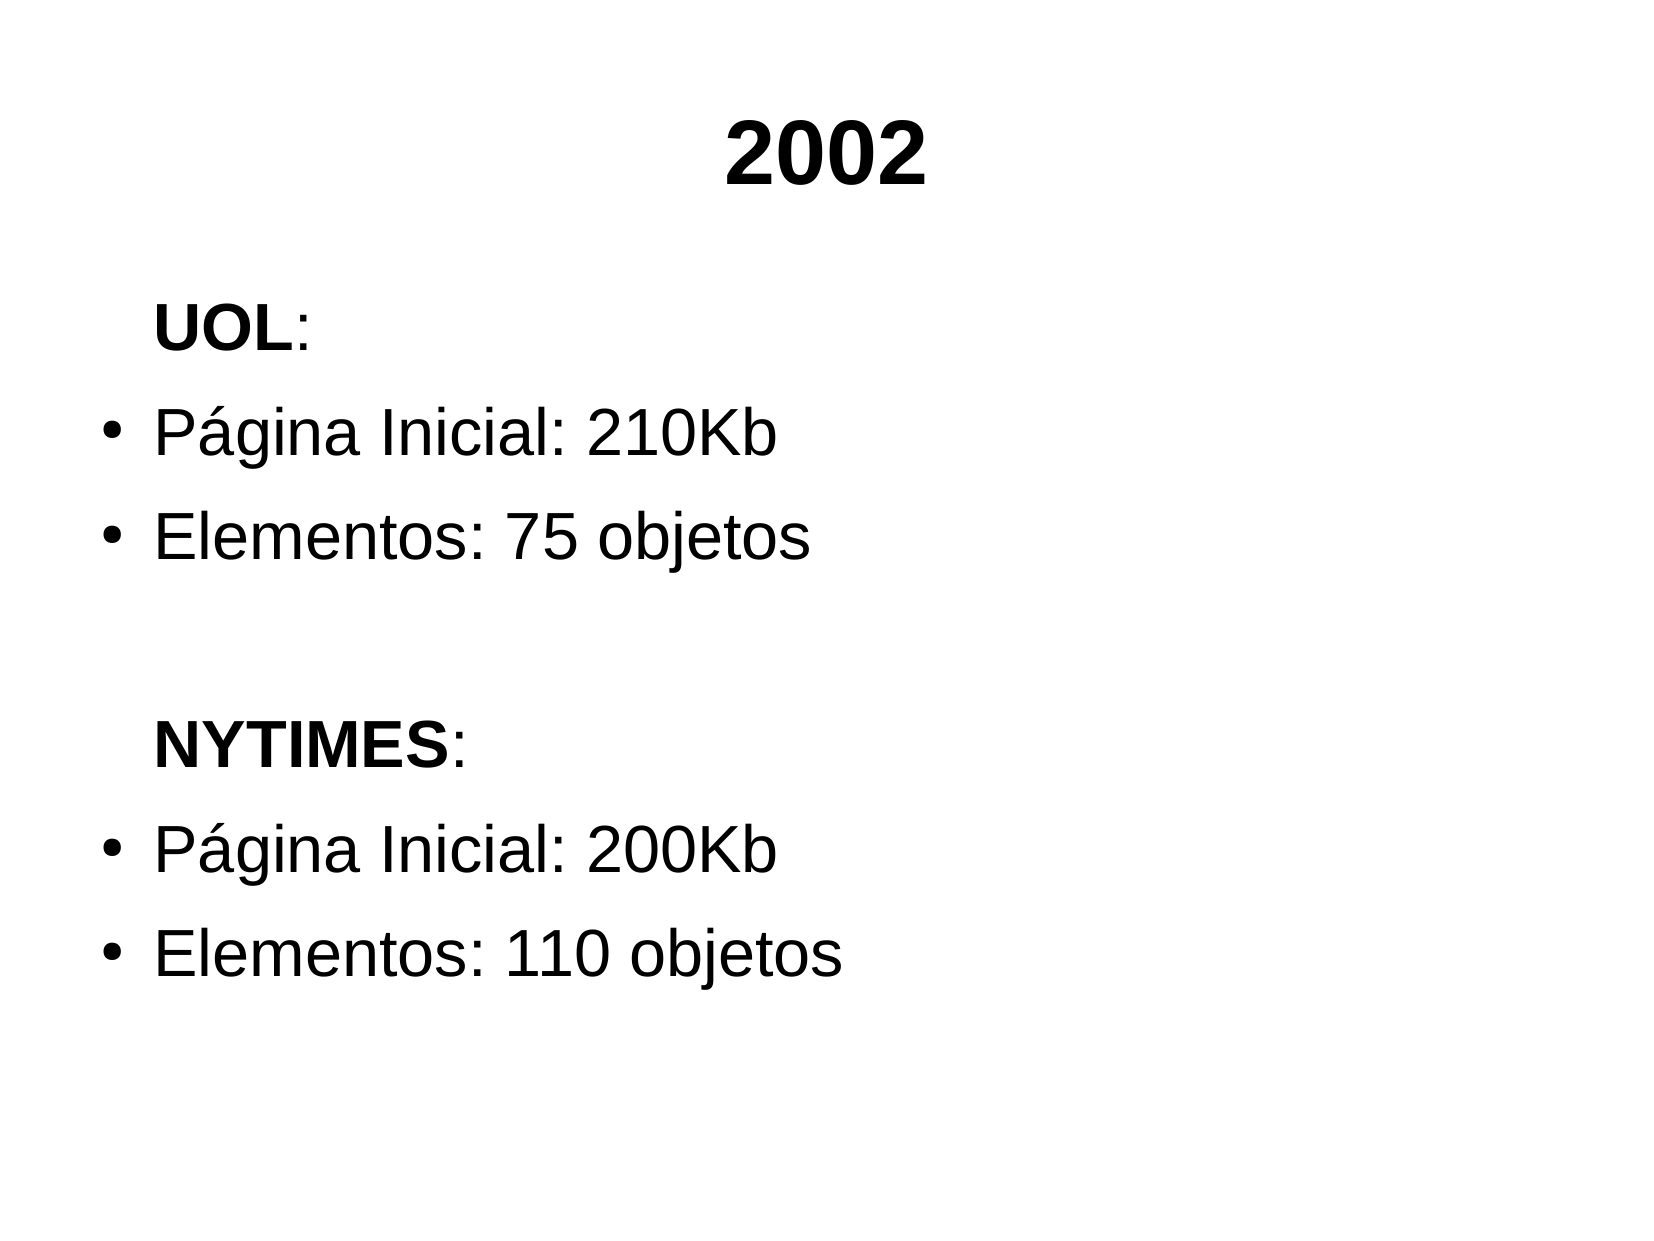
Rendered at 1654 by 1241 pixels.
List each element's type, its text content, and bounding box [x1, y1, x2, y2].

title 2002 [82, 49, 1571, 257]
list UOL: Página Inicial: 210Kb Elementos: 75 objetos NYTIMES: Página Inicial: 200Kb Elementos: 110 objetos [82, 290, 1538, 1075]
